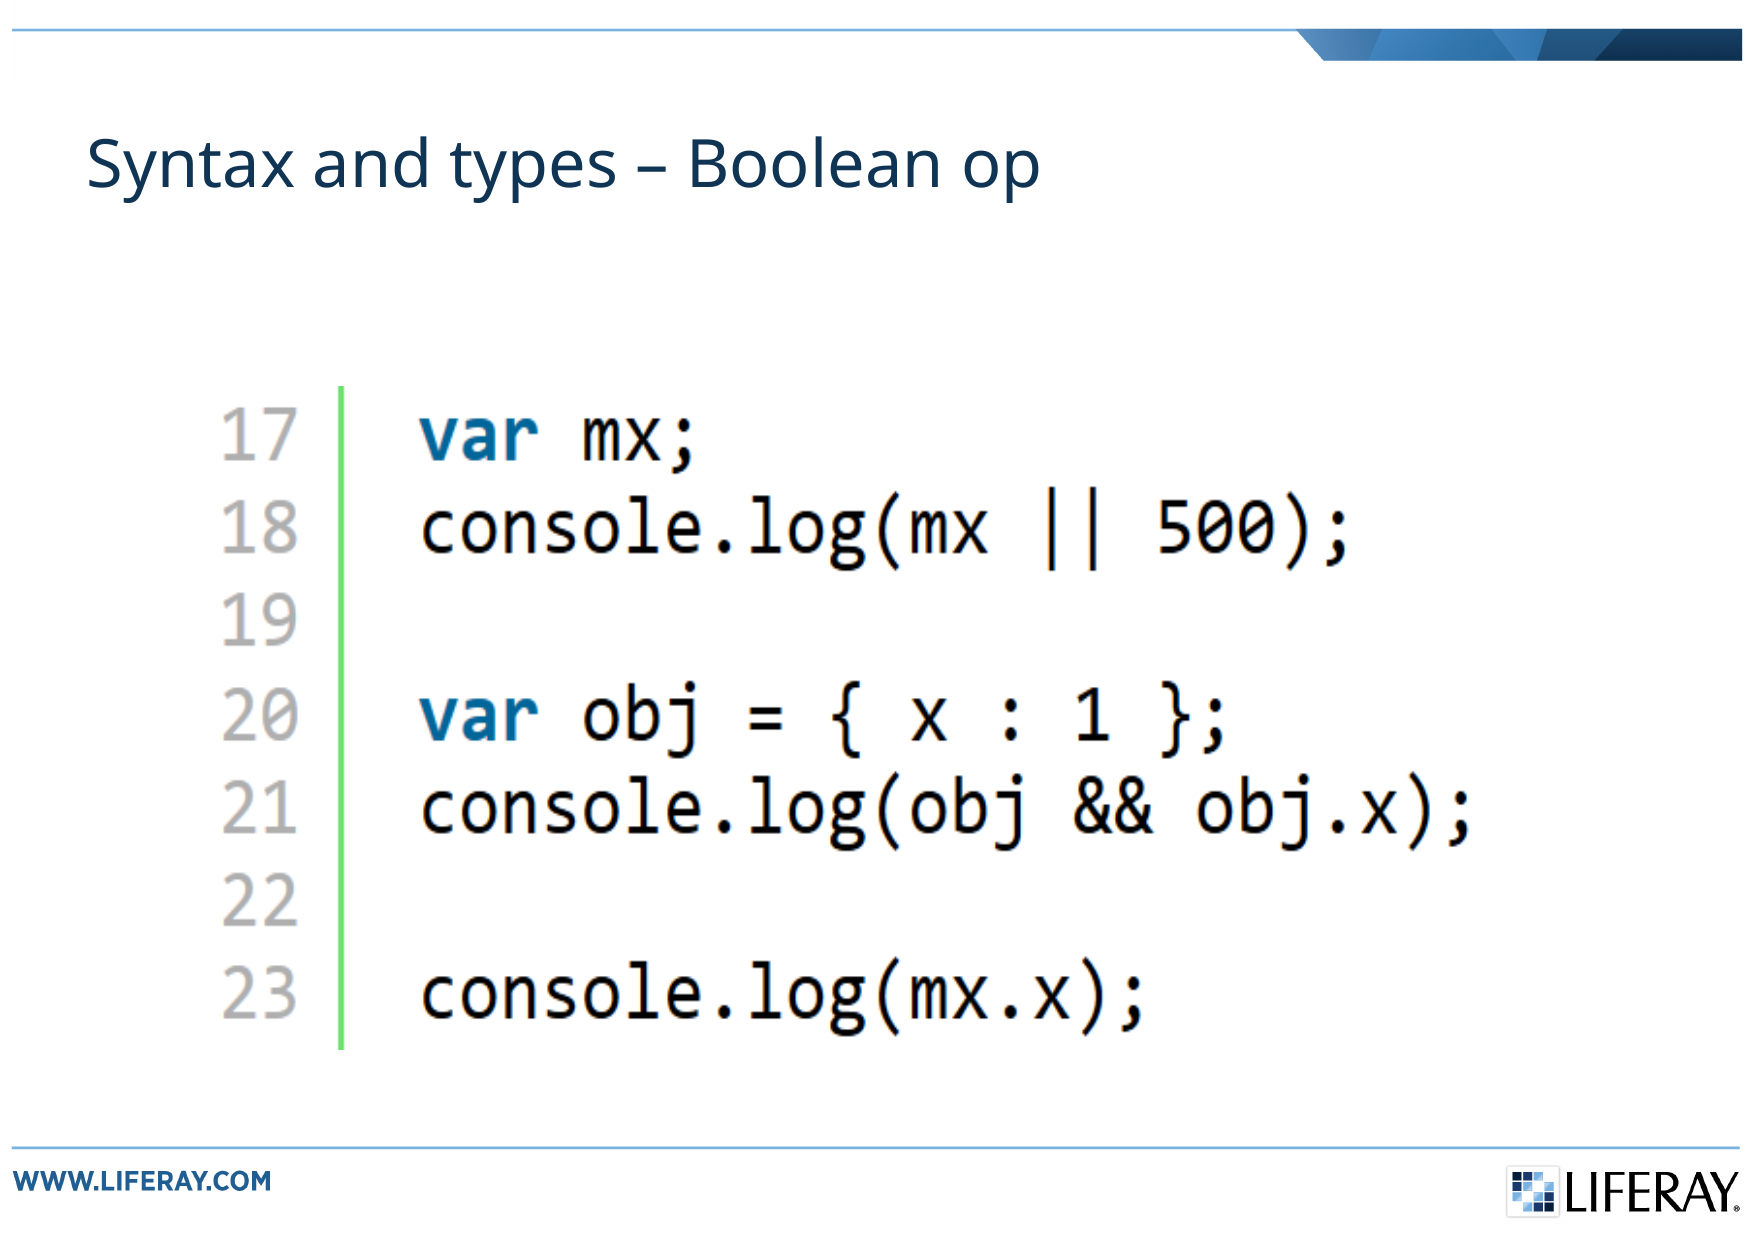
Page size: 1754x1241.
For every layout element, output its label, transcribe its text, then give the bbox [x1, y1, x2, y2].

title Syntax and types – Boolean op [86, 57, 1651, 266]
picture [10, 1124, 1741, 1234]
picture [201, 386, 1494, 1051]
picture [12, 0, 1743, 84]
